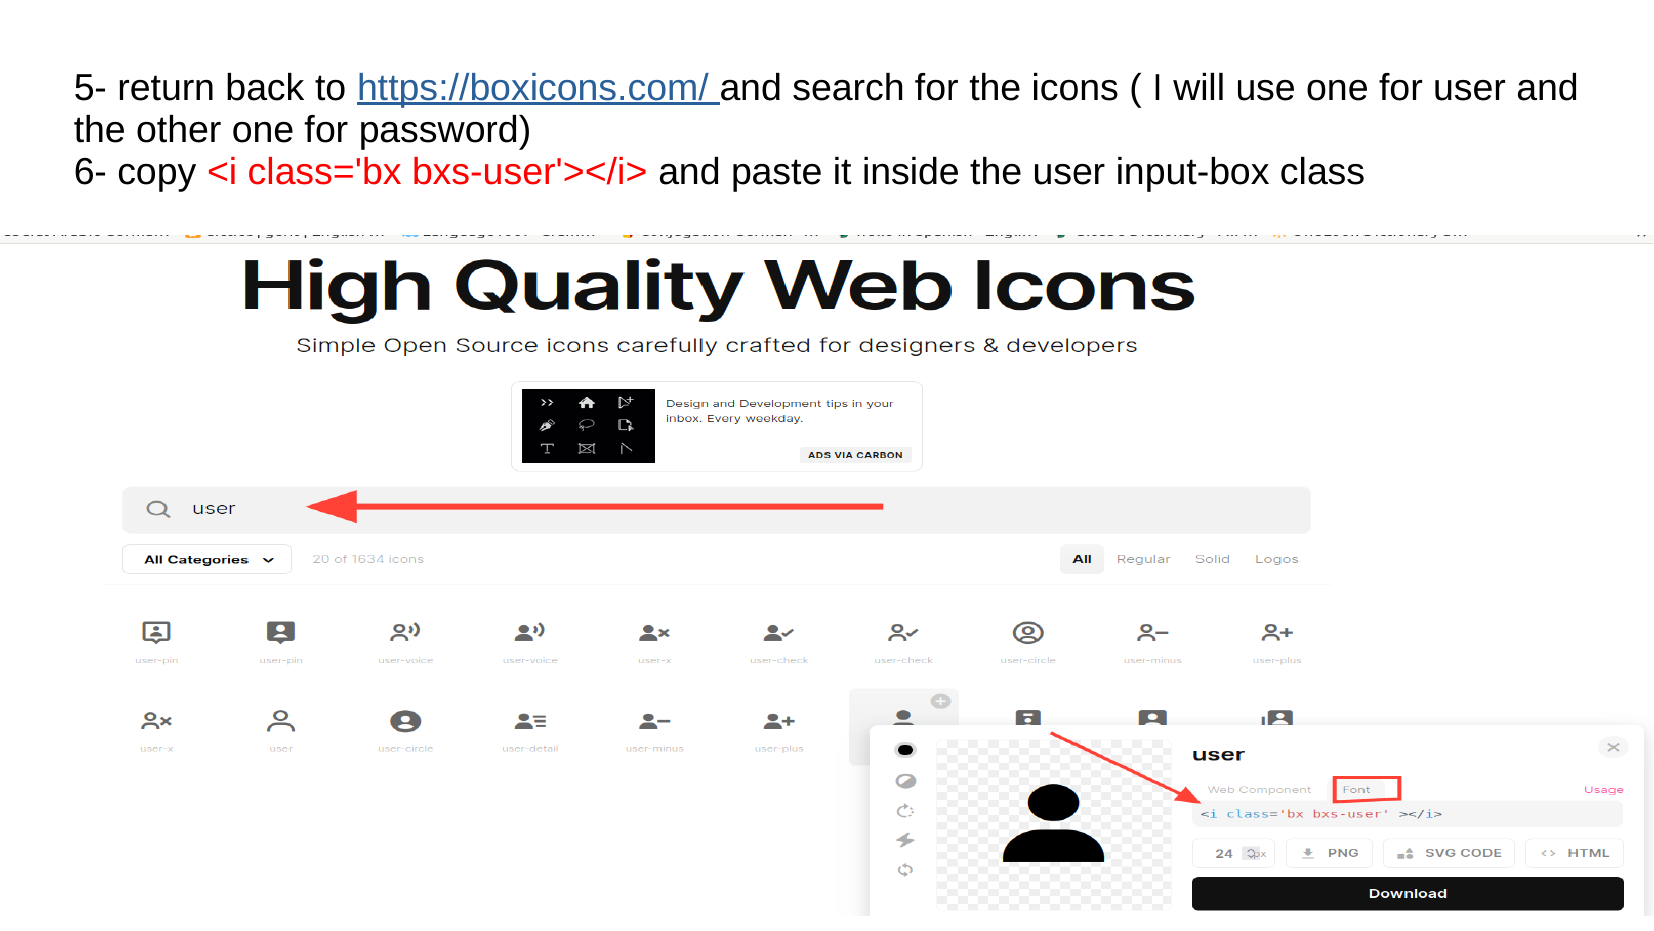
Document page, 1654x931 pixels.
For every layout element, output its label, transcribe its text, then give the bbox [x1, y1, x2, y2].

picture [0, 235, 1654, 916]
text_box 5- return back to https://boxicons.com/ and search for the icons ( I will use one for user and the other one for password) 6- copy <i class='bx bxs-user'></i> and paste it inside the user input-box class [59, 59, 1595, 235]
